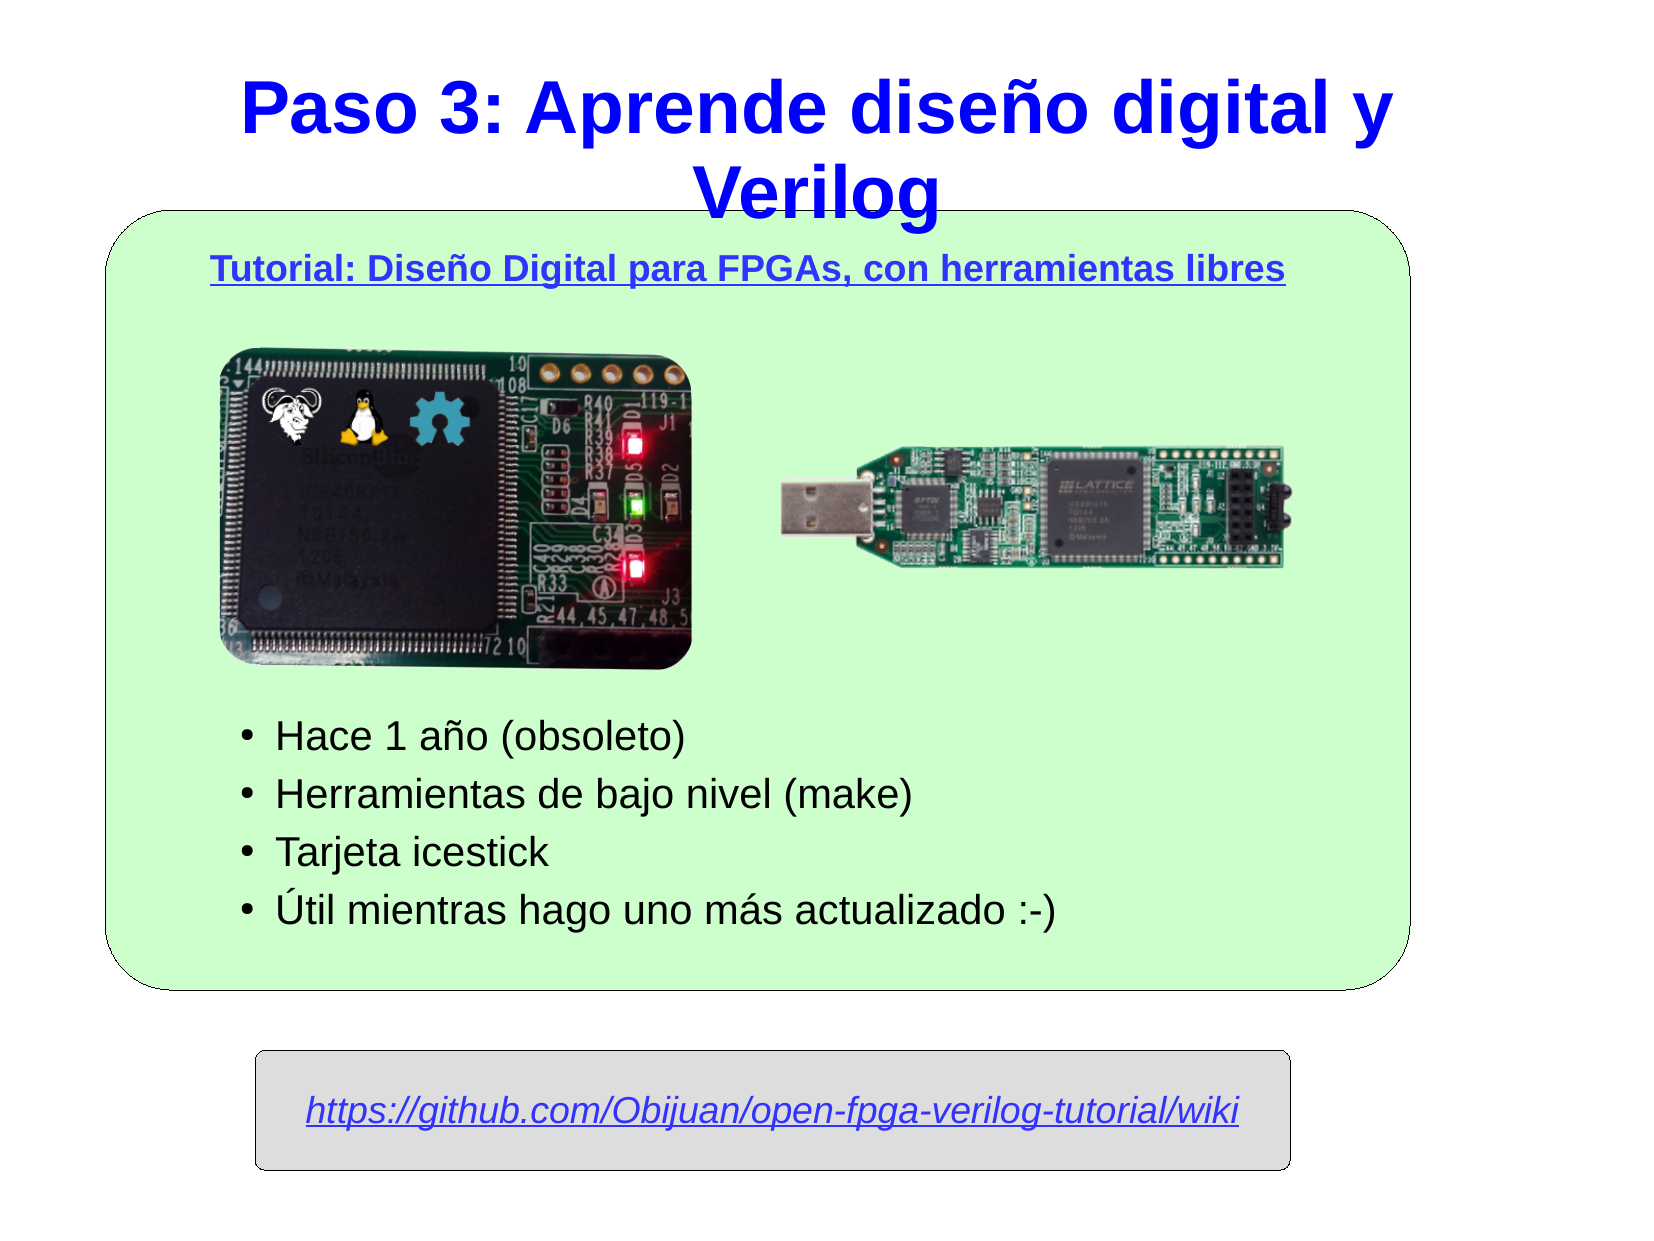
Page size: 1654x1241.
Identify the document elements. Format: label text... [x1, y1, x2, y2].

picture [765, 429, 1306, 586]
picture [195, 322, 715, 690]
text_box Tutorial: Diseño Digital para FPGAs, con herramientas libres [195, 240, 1321, 339]
text_box Hace 1 año (obsoleto) Herramientas de bajo nivel (make) Tarjeta icestick Útil mientras hago uno más actualizado :-) [225, 705, 1246, 1000]
text_box https://github.com/Obijuan/open-fpga-verilog-tutorial/wiki [255, 1050, 1291, 1171]
text_box [105, 210, 1411, 991]
text_box Paso 3: Aprende diseño digital y Verilog [90, 58, 1546, 181]
